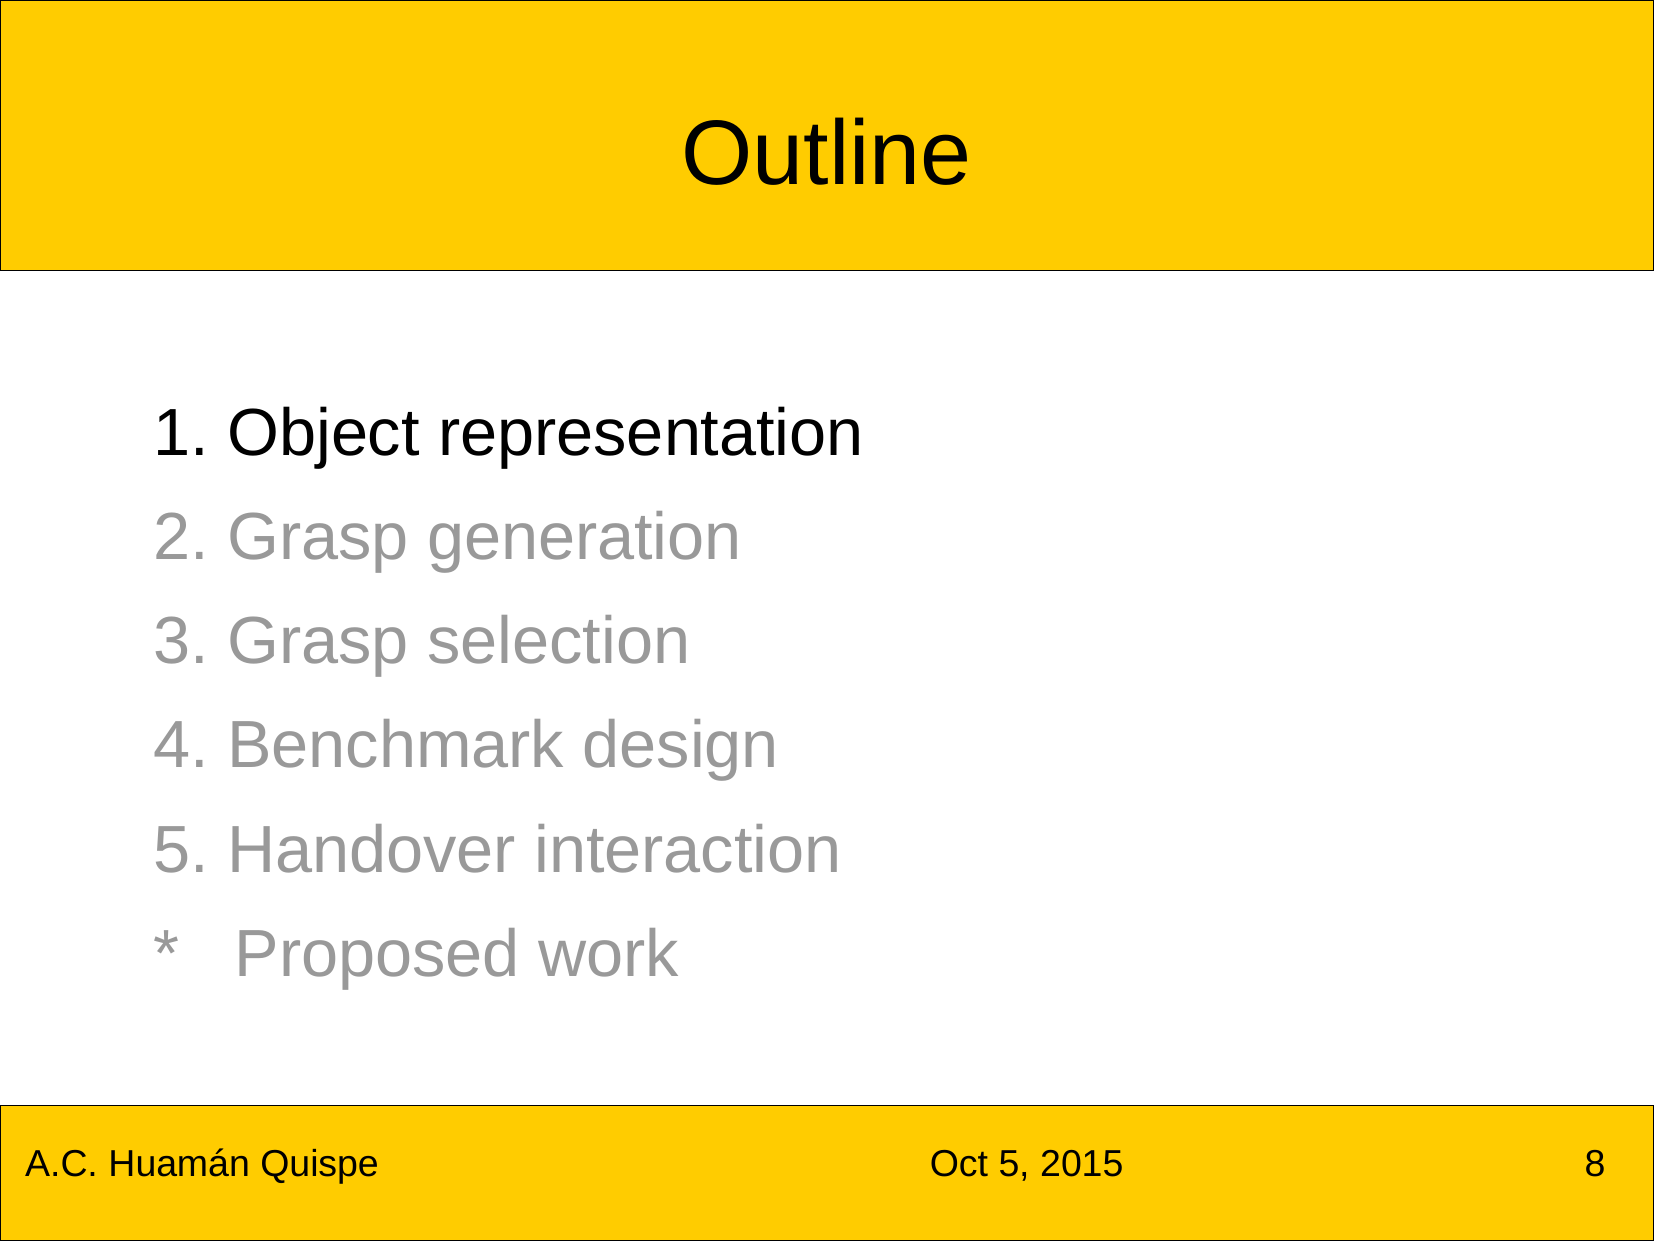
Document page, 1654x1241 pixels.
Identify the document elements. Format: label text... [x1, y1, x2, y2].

title Outline [82, 49, 1571, 257]
list 1. Object representation 2. Grasp generation 3. Grasp selection 4. Benchmark design 5. Handover interaction * Proposed work [82, 290, 1571, 1010]
